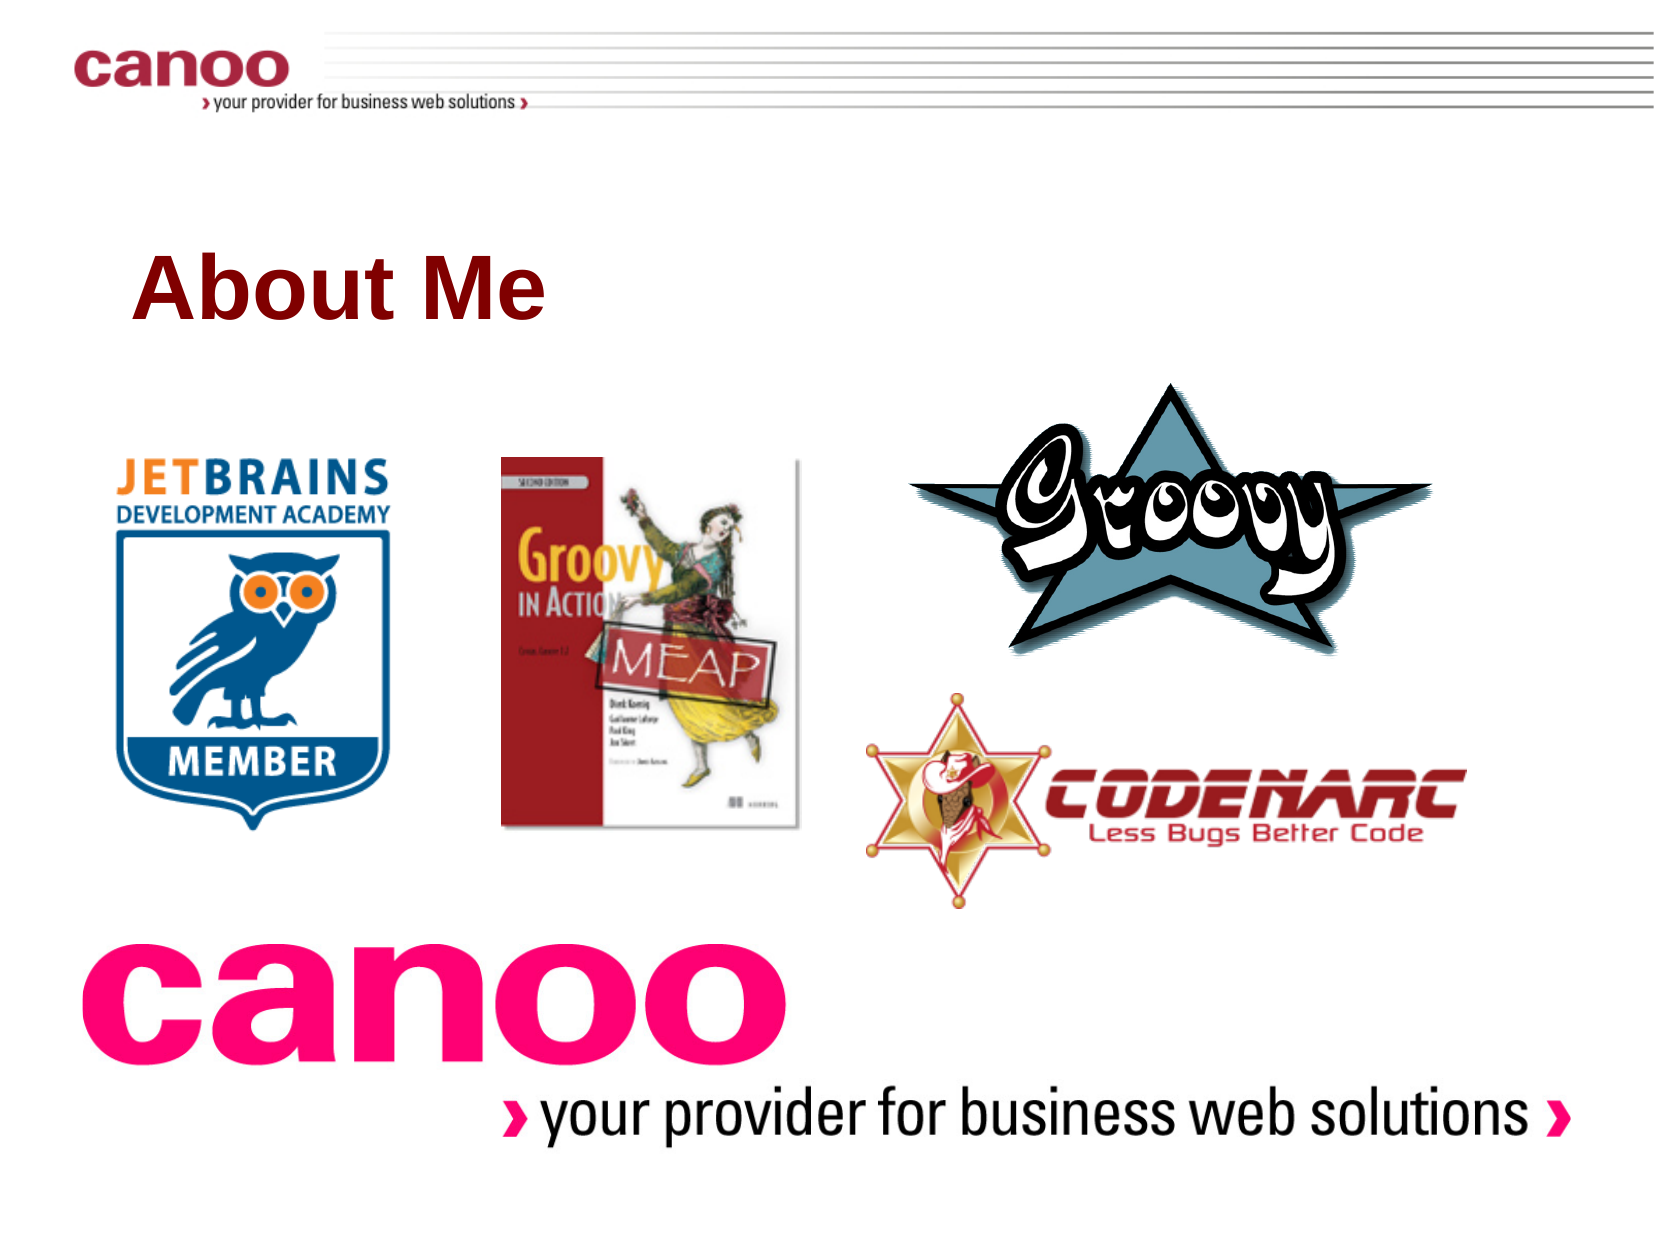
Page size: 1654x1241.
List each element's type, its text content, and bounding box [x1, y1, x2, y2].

picture [501, 457, 802, 833]
picture [866, 693, 1467, 909]
title About Me [82, 179, 1571, 387]
picture [908, 382, 1434, 659]
picture [114, 457, 393, 833]
picture [0, 0, 1654, 166]
picture [82, 944, 1571, 1160]
